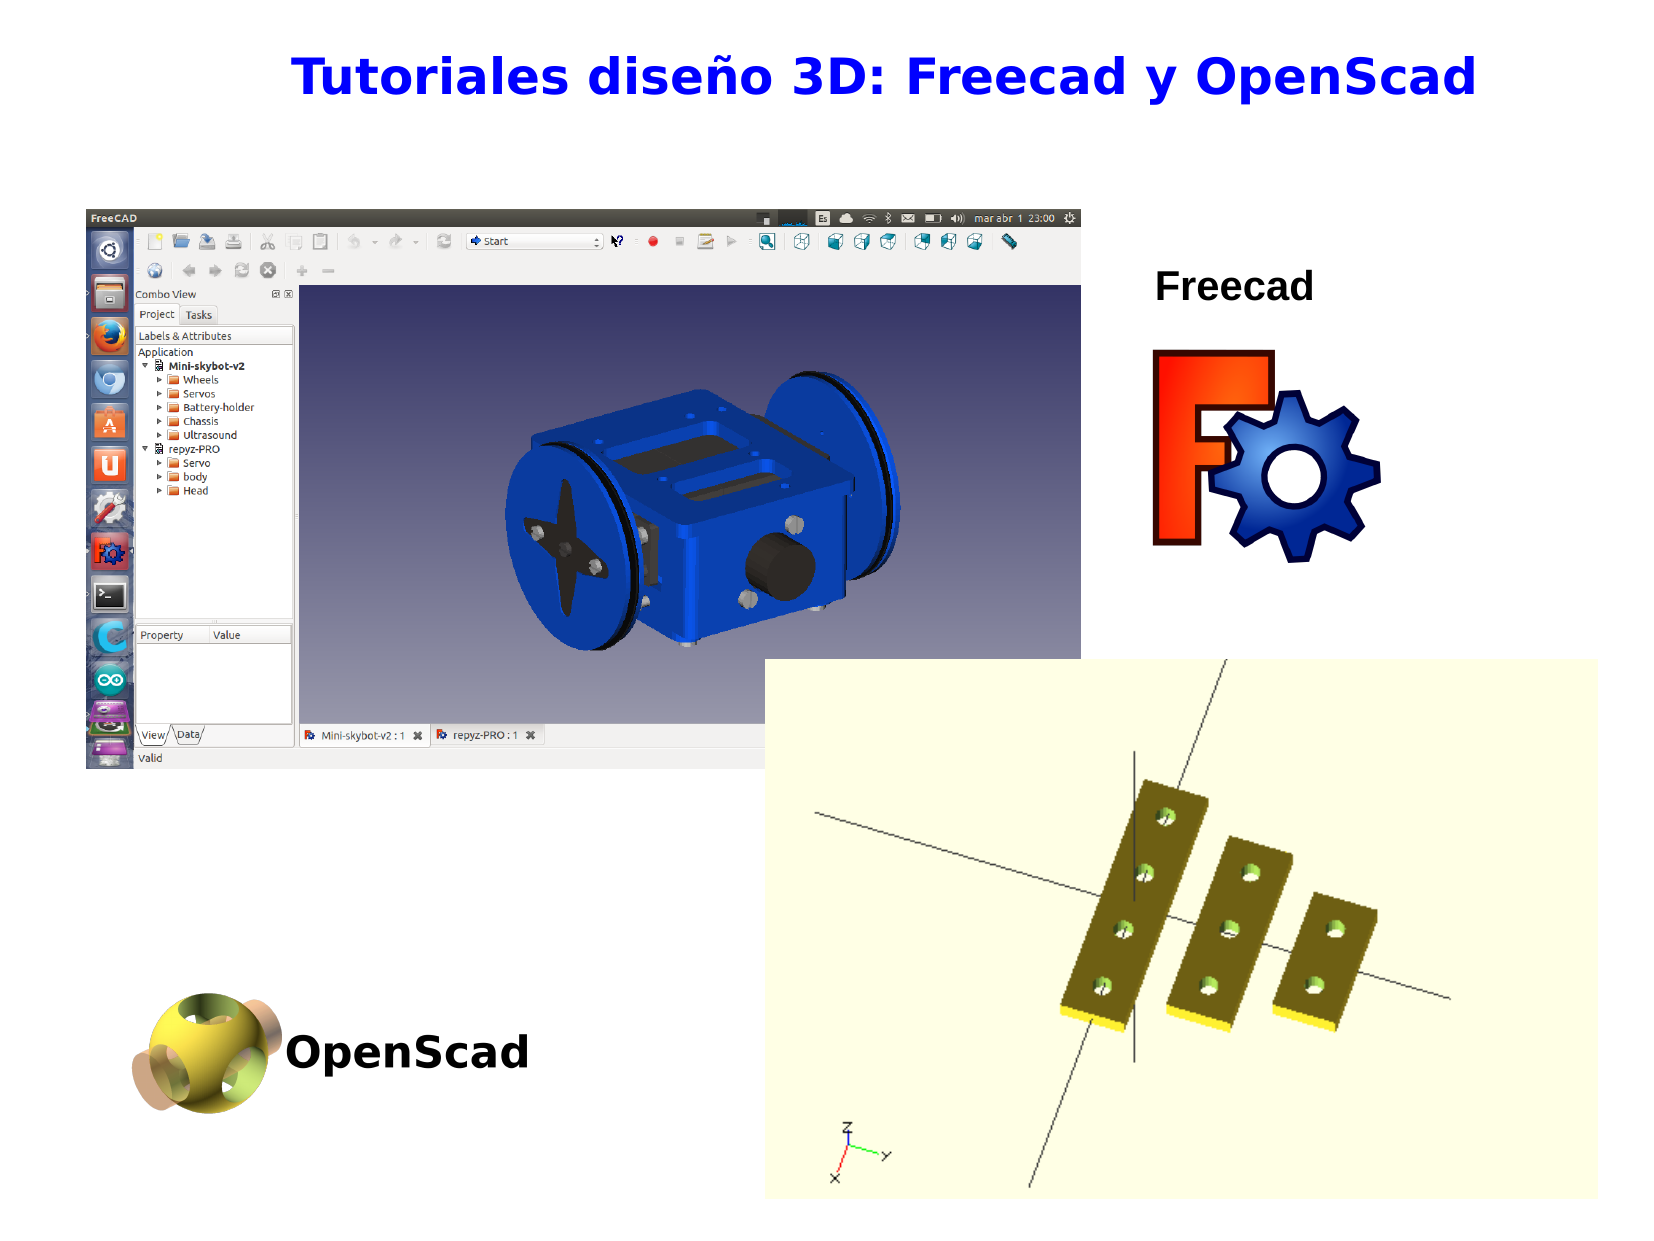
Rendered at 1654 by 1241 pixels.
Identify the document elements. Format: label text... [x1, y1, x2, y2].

picture [1140, 329, 1396, 586]
picture [129, 989, 541, 1118]
text_box Tutoriales diseño 3D: Freecad y OpenScad [276, 40, 1495, 114]
picture [86, 209, 1598, 1199]
text_box Freecad [1140, 255, 1336, 317]
